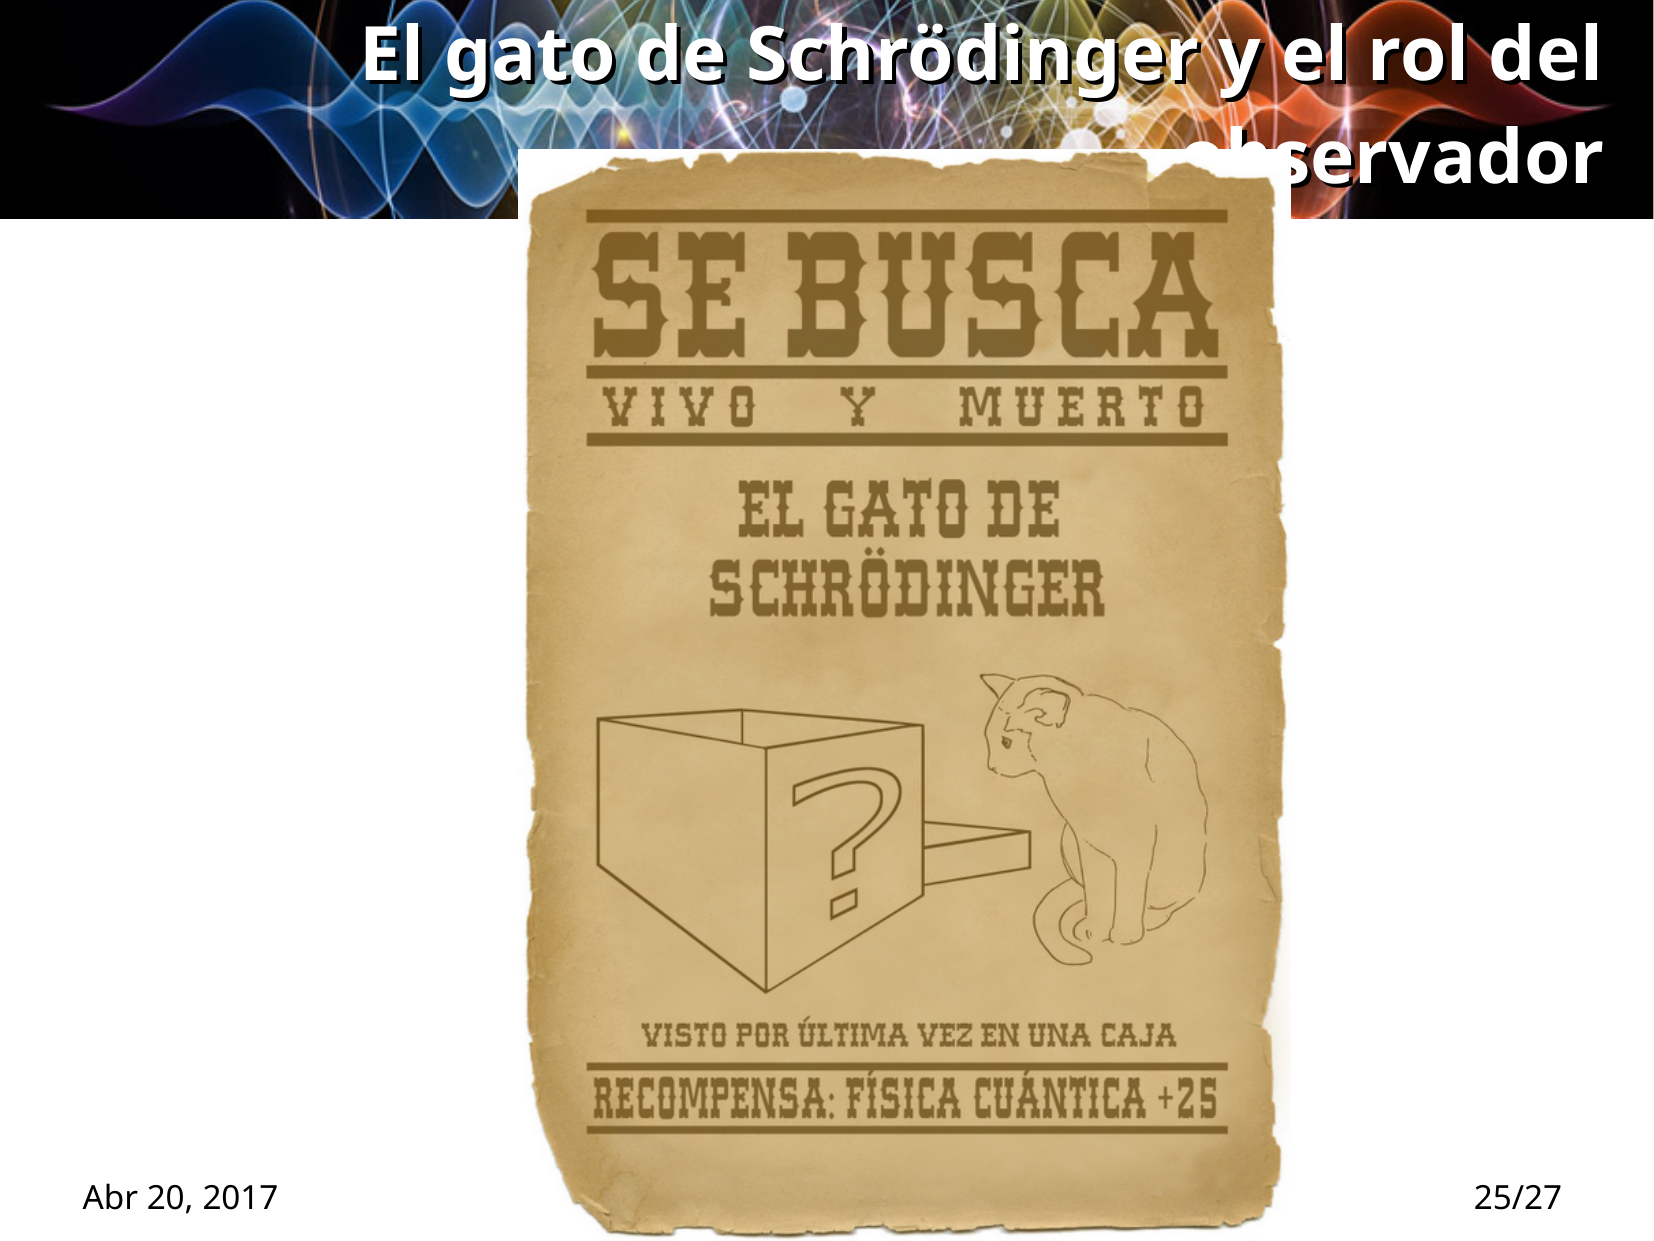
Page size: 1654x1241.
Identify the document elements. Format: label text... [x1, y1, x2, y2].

title El gato de Schrödinger y el rol del observador [45, 15, 1606, 191]
picture [0, 0, 1654, 1241]
